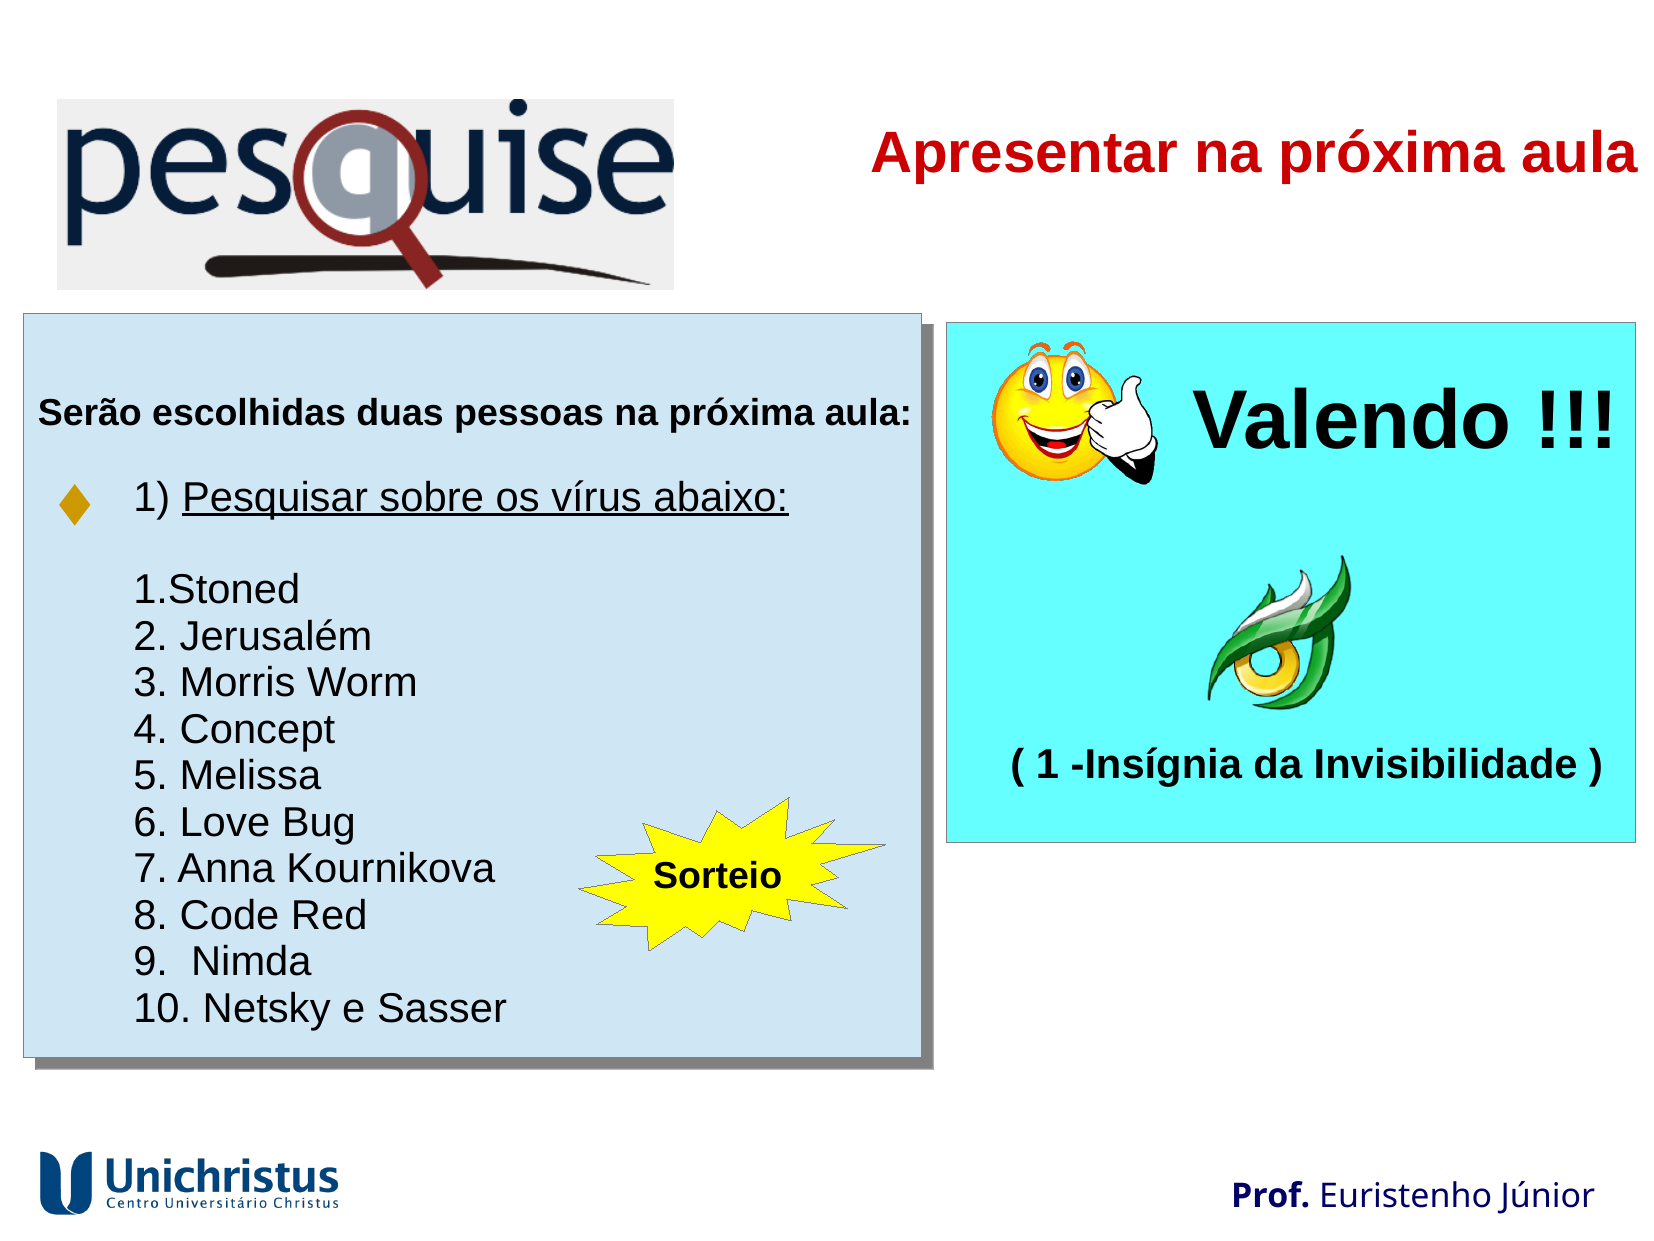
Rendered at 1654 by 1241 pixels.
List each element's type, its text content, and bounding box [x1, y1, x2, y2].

text_box Sorteio [578, 797, 886, 951]
text_box [946, 322, 1636, 843]
picture [57, 99, 674, 290]
picture [991, 340, 1159, 485]
text_box Valendo !!! [1177, 366, 1634, 474]
text_box 1) Pesquisar sobre os vírus abaixo: 1.Stoned 2. Jerusalém 3. Morris Worm 4. Concept 5. Melissa 6. Love Bug 7. Anna Kournikova 8. Code Red 9. Nimda 10. Netsky e Sasser [118, 465, 993, 1039]
text_box Serão escolhidas duas pessoas na próxima aula: [23, 383, 928, 441]
picture [35, 1148, 343, 1217]
text_box [23, 441, 922, 1058]
text_box ( 1 -Insígnia da Invisibilidade ) [984, 733, 1619, 795]
text_box Apresentar na próxima aula [855, 112, 1654, 193]
picture [1188, 552, 1367, 726]
text_box Prof. Euristenho Júnior [1216, 1163, 1654, 1224]
text_box [23, 313, 922, 383]
